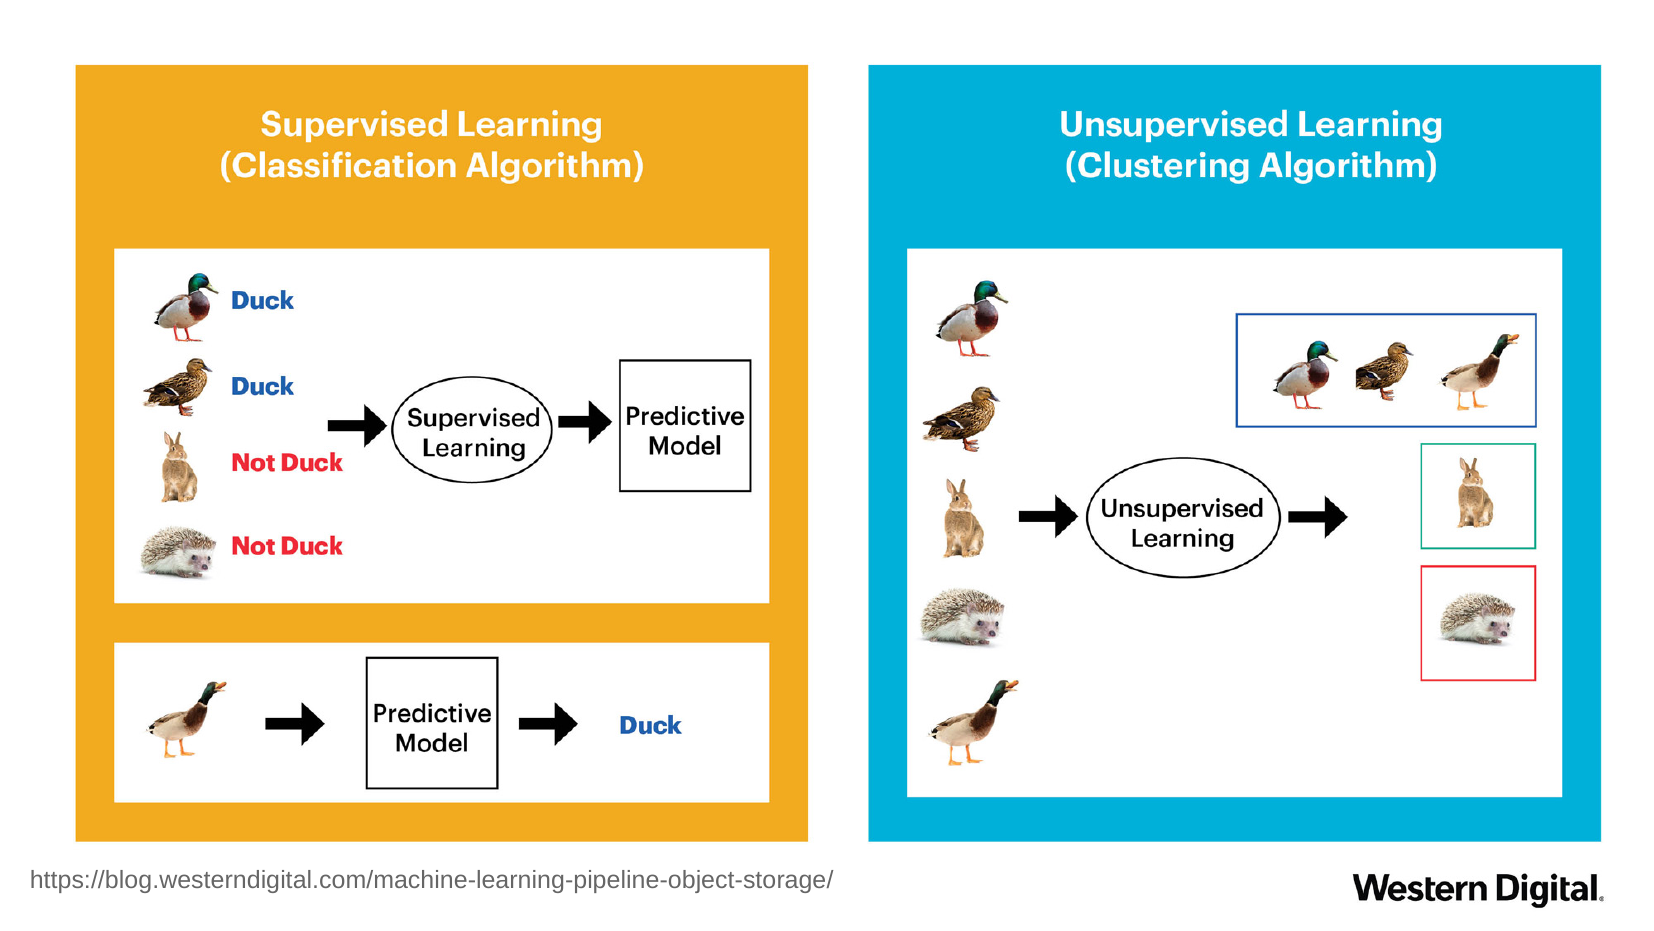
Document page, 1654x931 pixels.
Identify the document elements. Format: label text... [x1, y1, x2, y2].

text_box https://blog.westerndigital.com/machine-learning-pipeline-object-storage/ [15, 858, 1247, 916]
picture [6, 9, 1654, 928]
